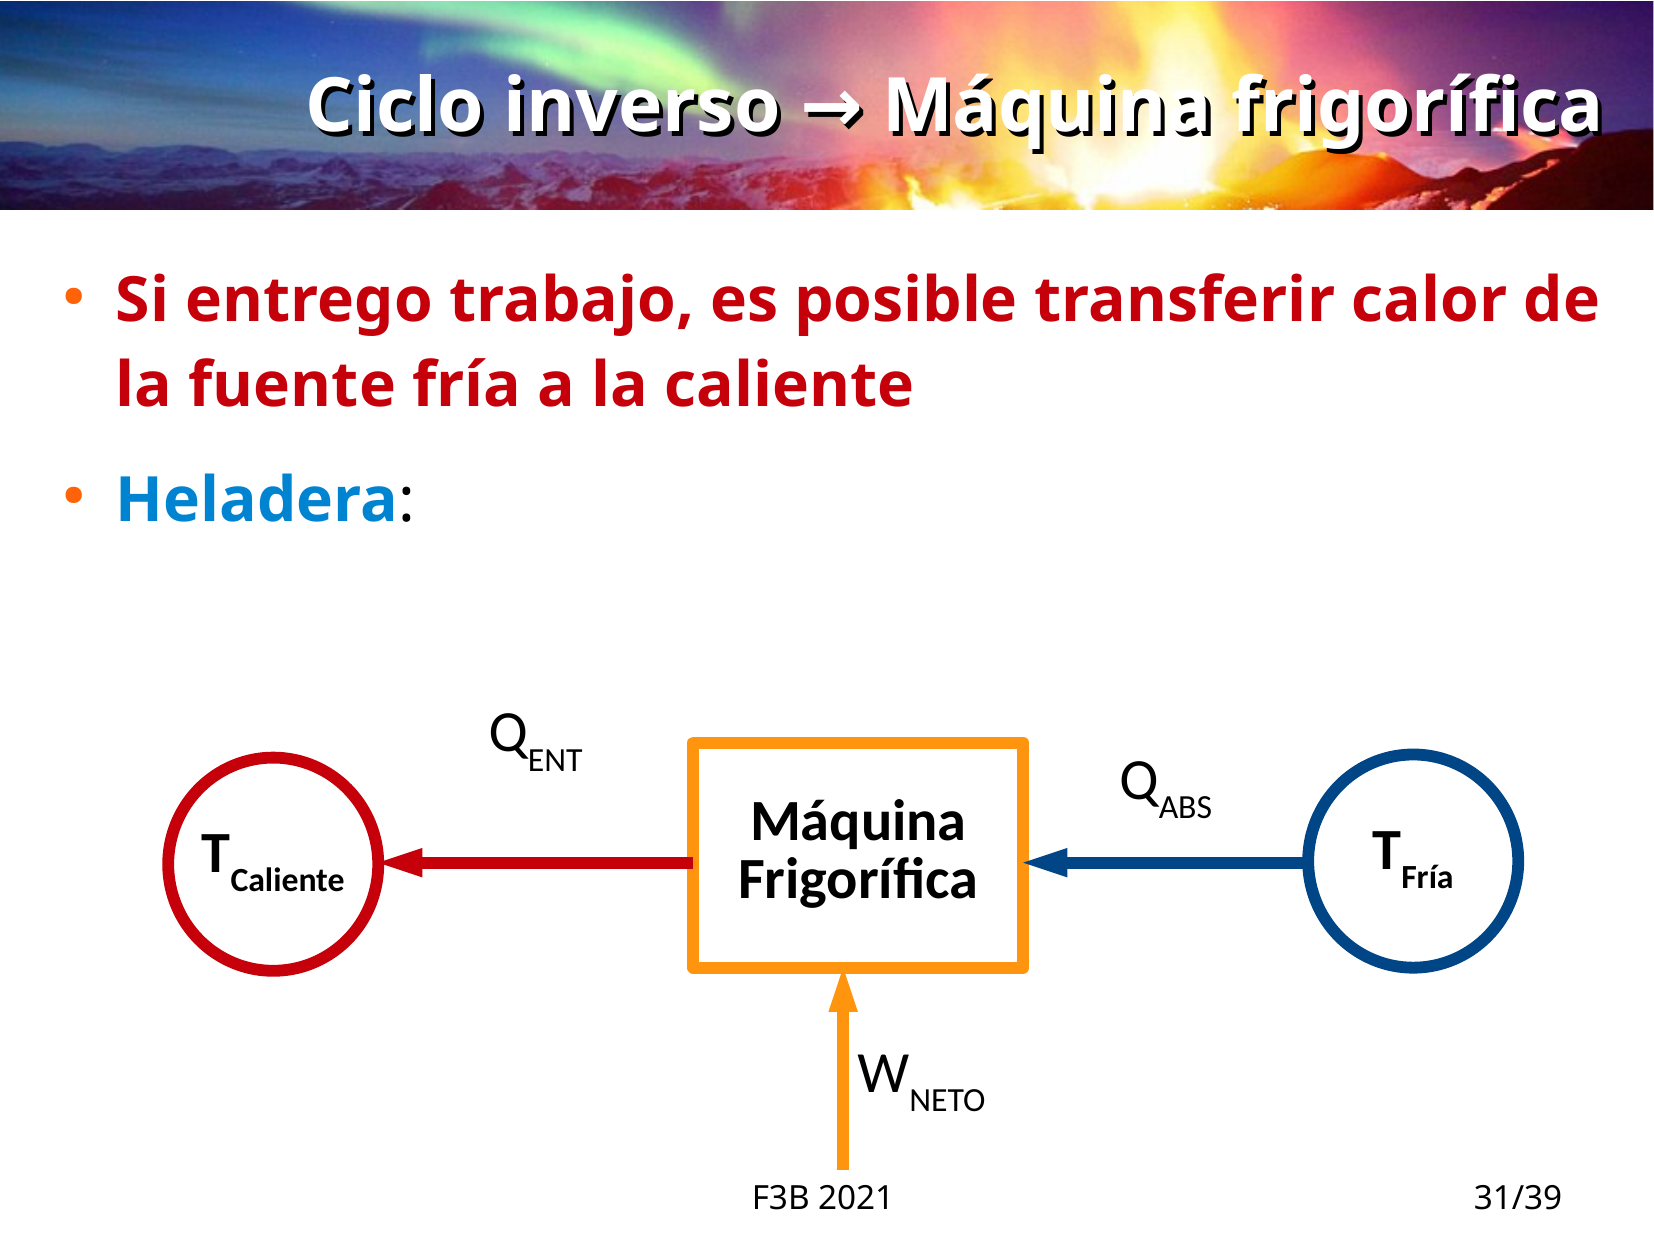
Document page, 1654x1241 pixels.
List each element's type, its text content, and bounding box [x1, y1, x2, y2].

list Si entrego trabajo, es posible transferir calor de la fuente fría a la caliente Heladera: [45, 255, 1606, 1156]
title Ciclo inverso → Máquina frigorífica [45, 15, 1606, 191]
text_box Máquina Frigorífica [693, 742, 1024, 968]
text_box TCaliente [168, 757, 379, 971]
picture [0, 1, 1654, 210]
text_box WNETO [837, 1041, 1006, 1141]
text_box TFría [1308, 754, 1519, 968]
